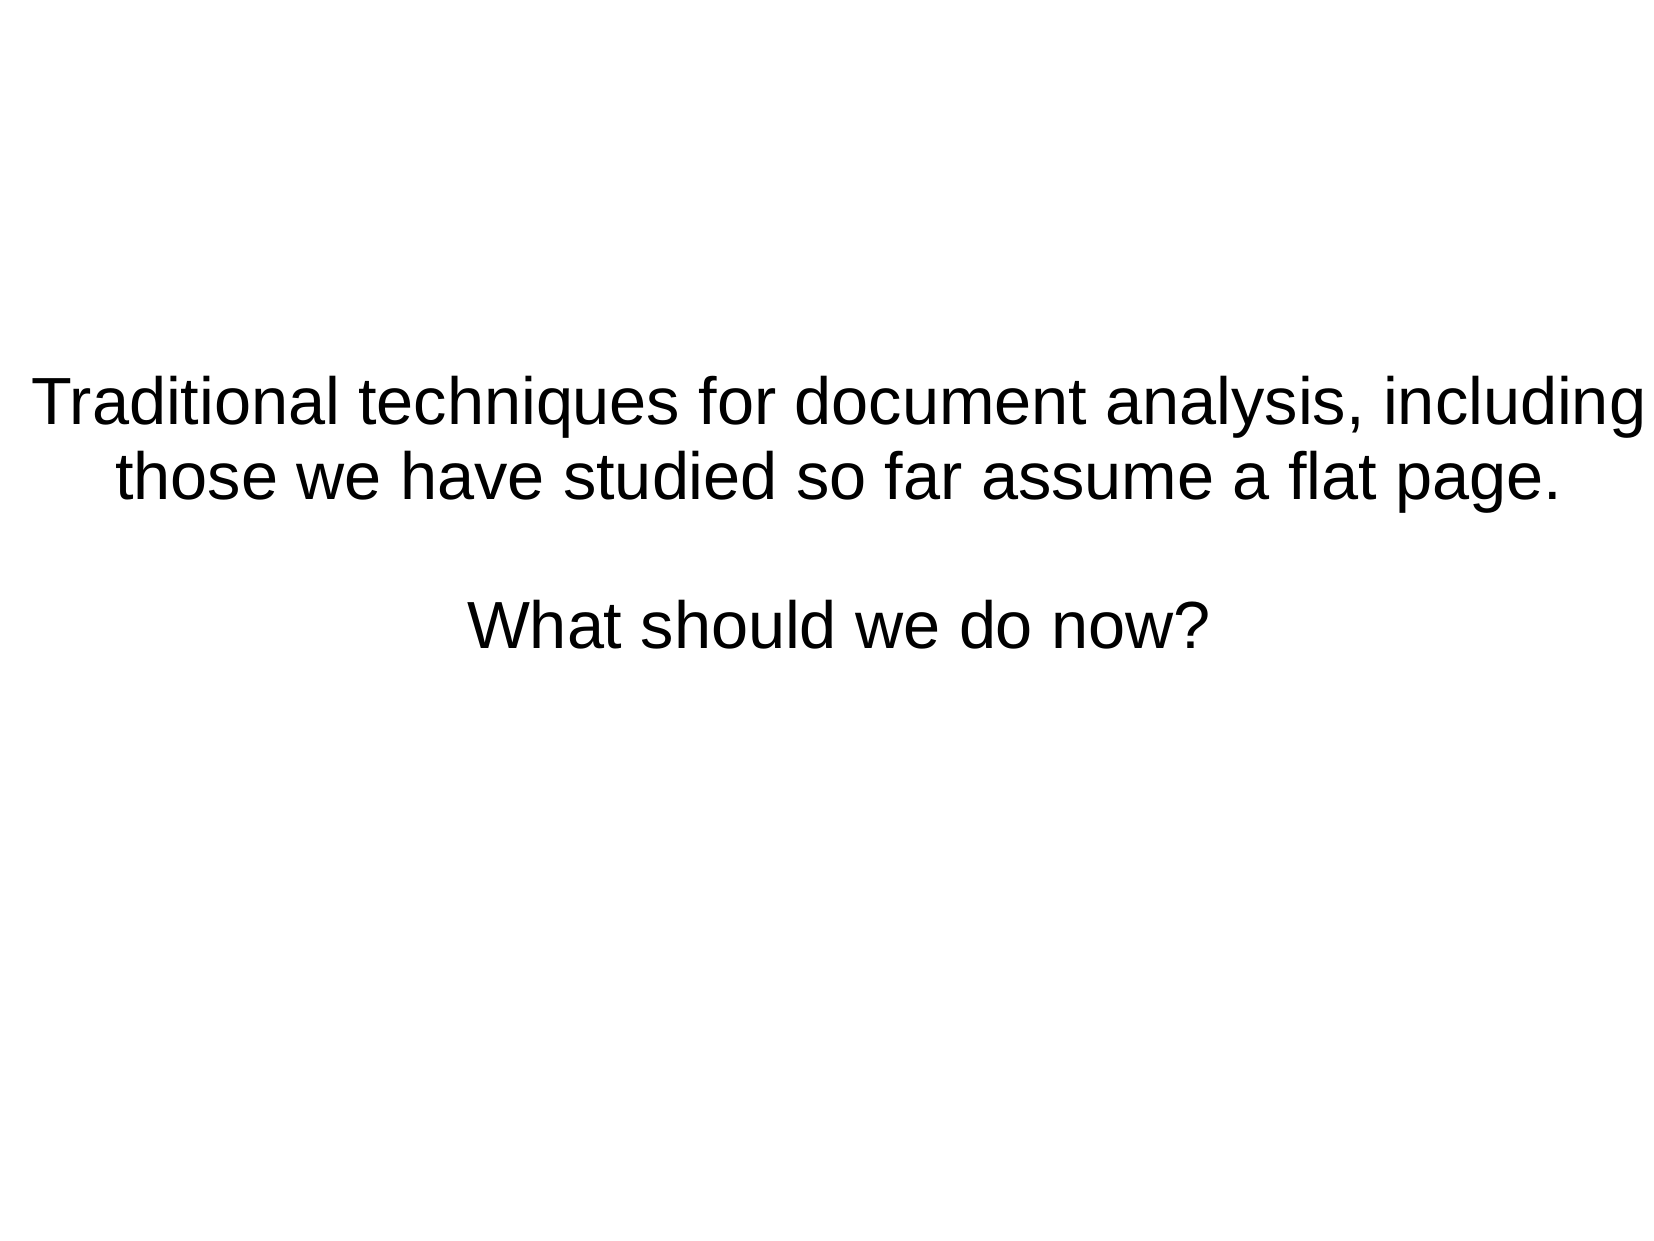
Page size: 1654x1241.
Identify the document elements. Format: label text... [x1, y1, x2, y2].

subtitle Traditional techniques for document analysis, including those we have studied so far assume a flat page. What should we do now? [25, 233, 1654, 794]
